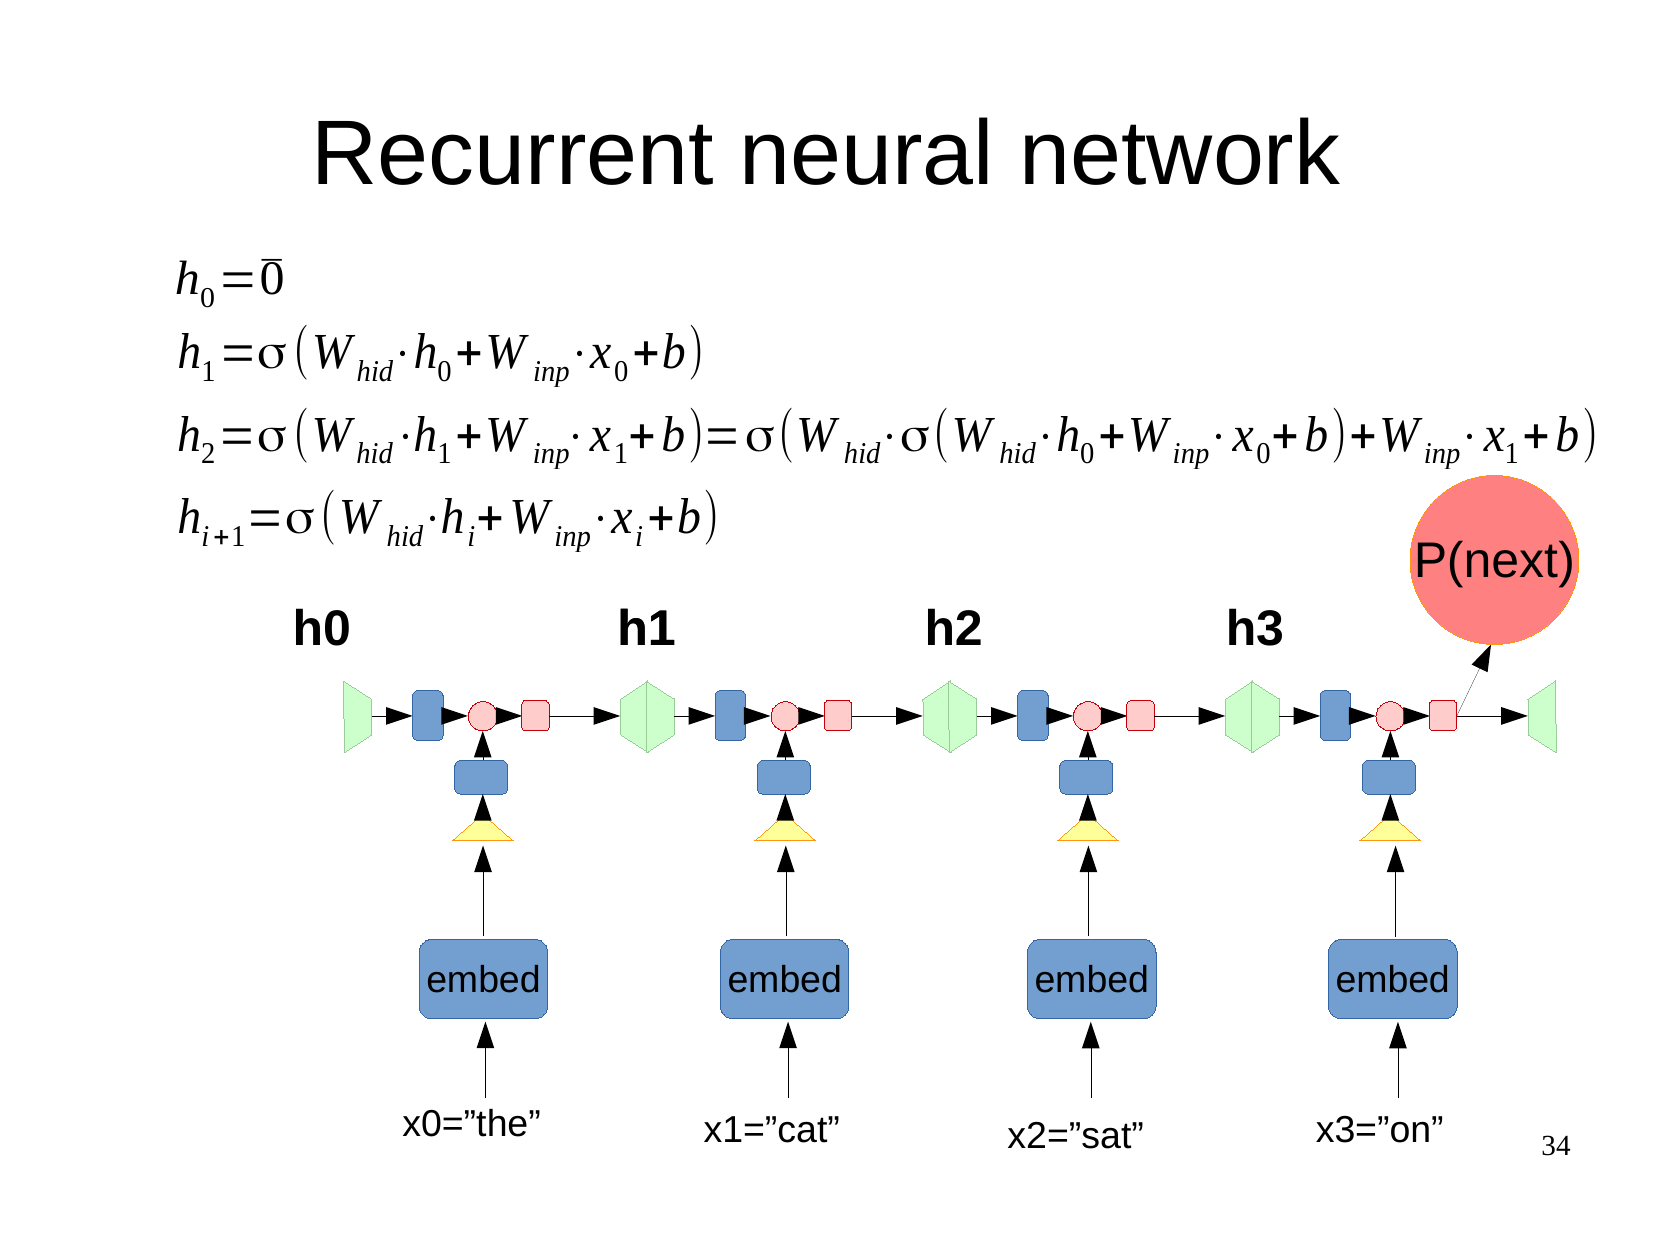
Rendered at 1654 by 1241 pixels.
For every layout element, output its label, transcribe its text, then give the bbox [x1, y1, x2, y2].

text_box embed [419, 939, 548, 1019]
text_box [1017, 690, 1049, 741]
text_box [1126, 700, 1155, 731]
text_box [1359, 821, 1421, 841]
text_box P(next) [1410, 475, 1579, 645]
text_box [824, 700, 852, 731]
text_box [1320, 690, 1351, 741]
text_box [1073, 701, 1100, 731]
text_box [454, 760, 508, 795]
text_box [1057, 821, 1119, 841]
text_box [1429, 700, 1457, 731]
chart [165, 403, 1609, 469]
text_box embed [1328, 939, 1458, 1019]
text_box [1225, 684, 1280, 753]
text_box [771, 701, 798, 731]
chart [162, 486, 733, 559]
text_box [412, 690, 444, 741]
text_box h3 [1211, 592, 1338, 684]
text_box embed [1027, 939, 1157, 1019]
text_box [521, 700, 550, 731]
text_box [620, 684, 675, 753]
chart [165, 321, 718, 387]
text_box h2 [909, 592, 1037, 684]
text_box [754, 821, 816, 841]
text_box h0 [277, 592, 405, 684]
text_box x3=”on” [1301, 1101, 1515, 1159]
text_box embed [720, 939, 849, 1019]
text_box h1 [602, 592, 730, 684]
text_box x1=”cat” [688, 1101, 899, 1159]
text_box [922, 684, 977, 753]
text_box [1059, 760, 1113, 795]
text_box x2=”sat” [992, 1107, 1219, 1165]
text_box [343, 684, 372, 753]
text_box [452, 821, 514, 841]
chart [162, 252, 299, 315]
text_box [468, 701, 495, 731]
text_box [1362, 760, 1416, 795]
text_box [1375, 701, 1403, 731]
text_box [1527, 680, 1557, 753]
text_box [757, 760, 811, 795]
text_box x0=”the” [387, 1095, 597, 1152]
title Recurrent neural network [82, 49, 1571, 257]
text_box [715, 690, 746, 741]
